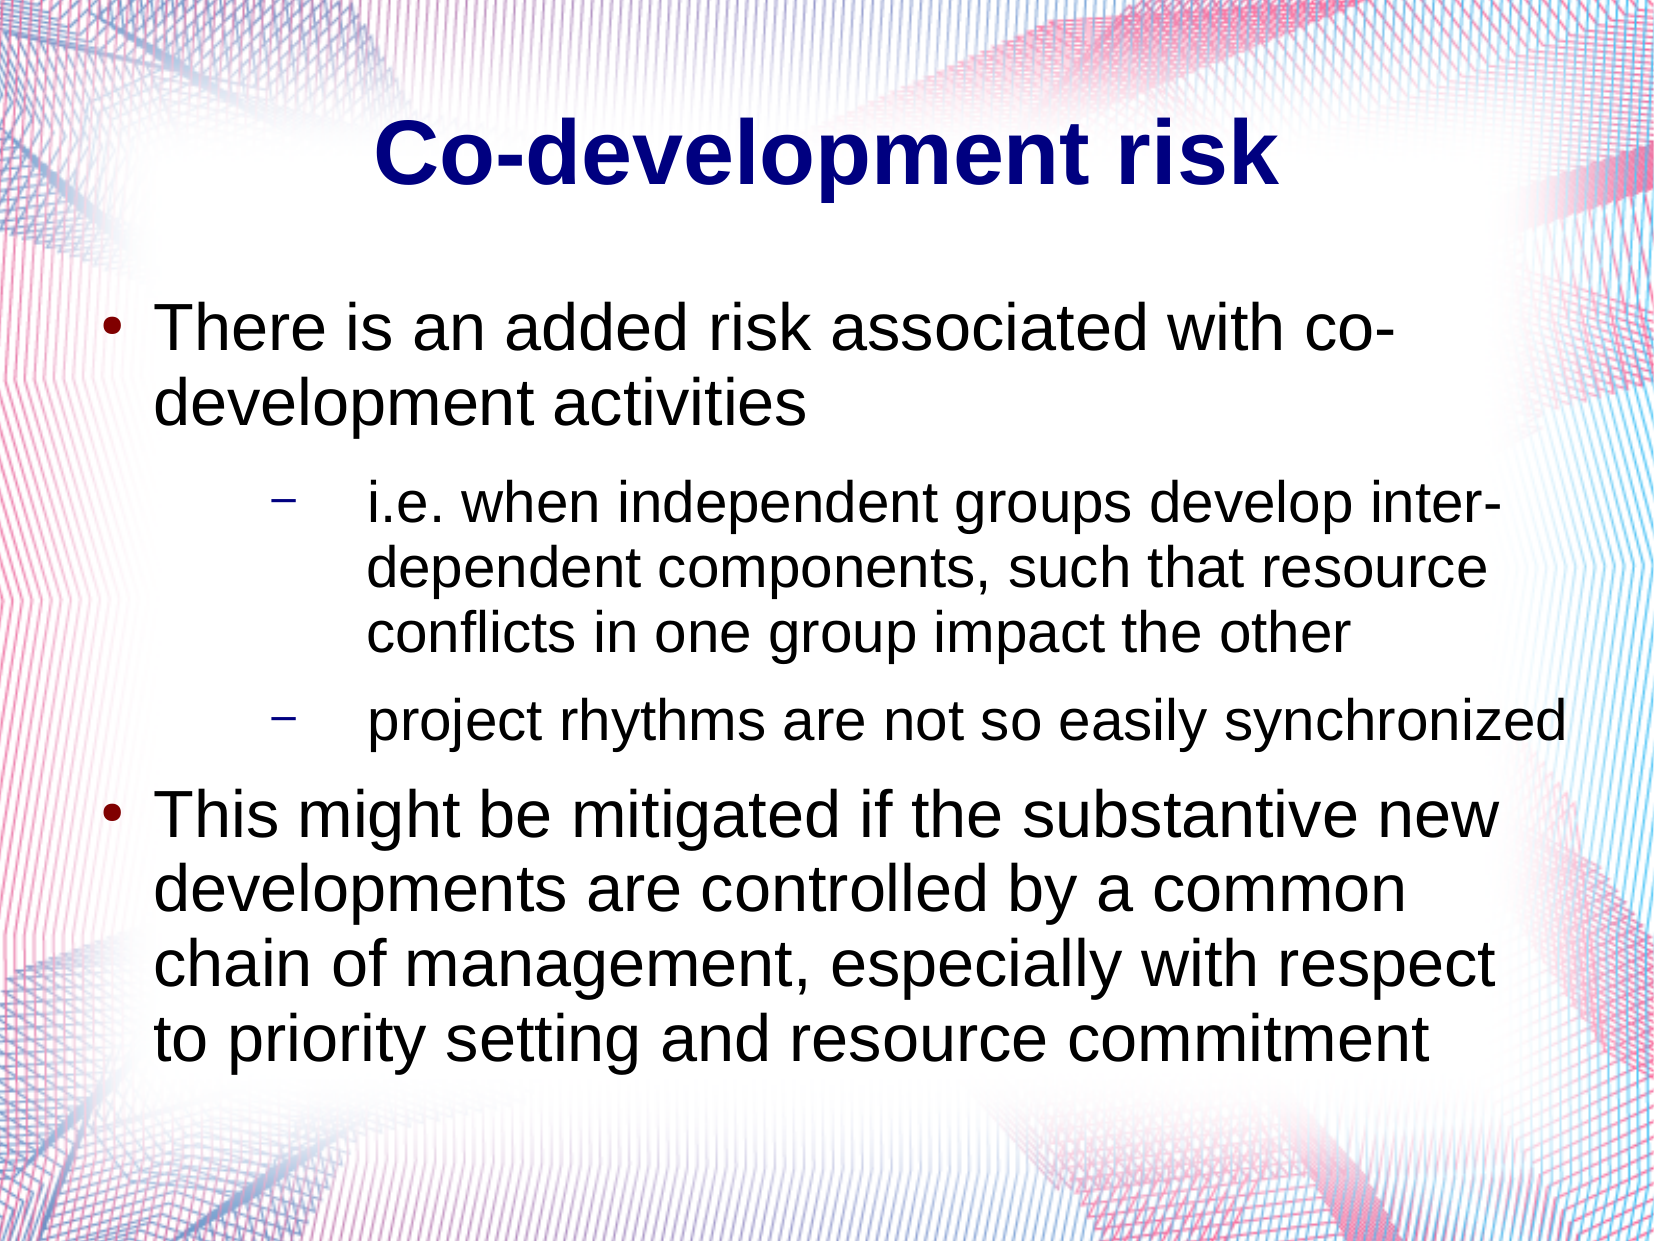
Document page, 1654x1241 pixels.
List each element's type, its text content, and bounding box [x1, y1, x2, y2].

list There is an added risk associated with co-development activities i.e. when independent groups develop inter-dependent components, such that resource conflicts in one group impact the other project rhythms are not so easily synchronized This might be mitigated if the substantive new developments are controlled by a common chain of management, especially with respect to priority setting and resource commitment [82, 290, 1571, 1094]
title Co-development risk [82, 56, 1571, 250]
picture [0, 0, 1654, 1241]
